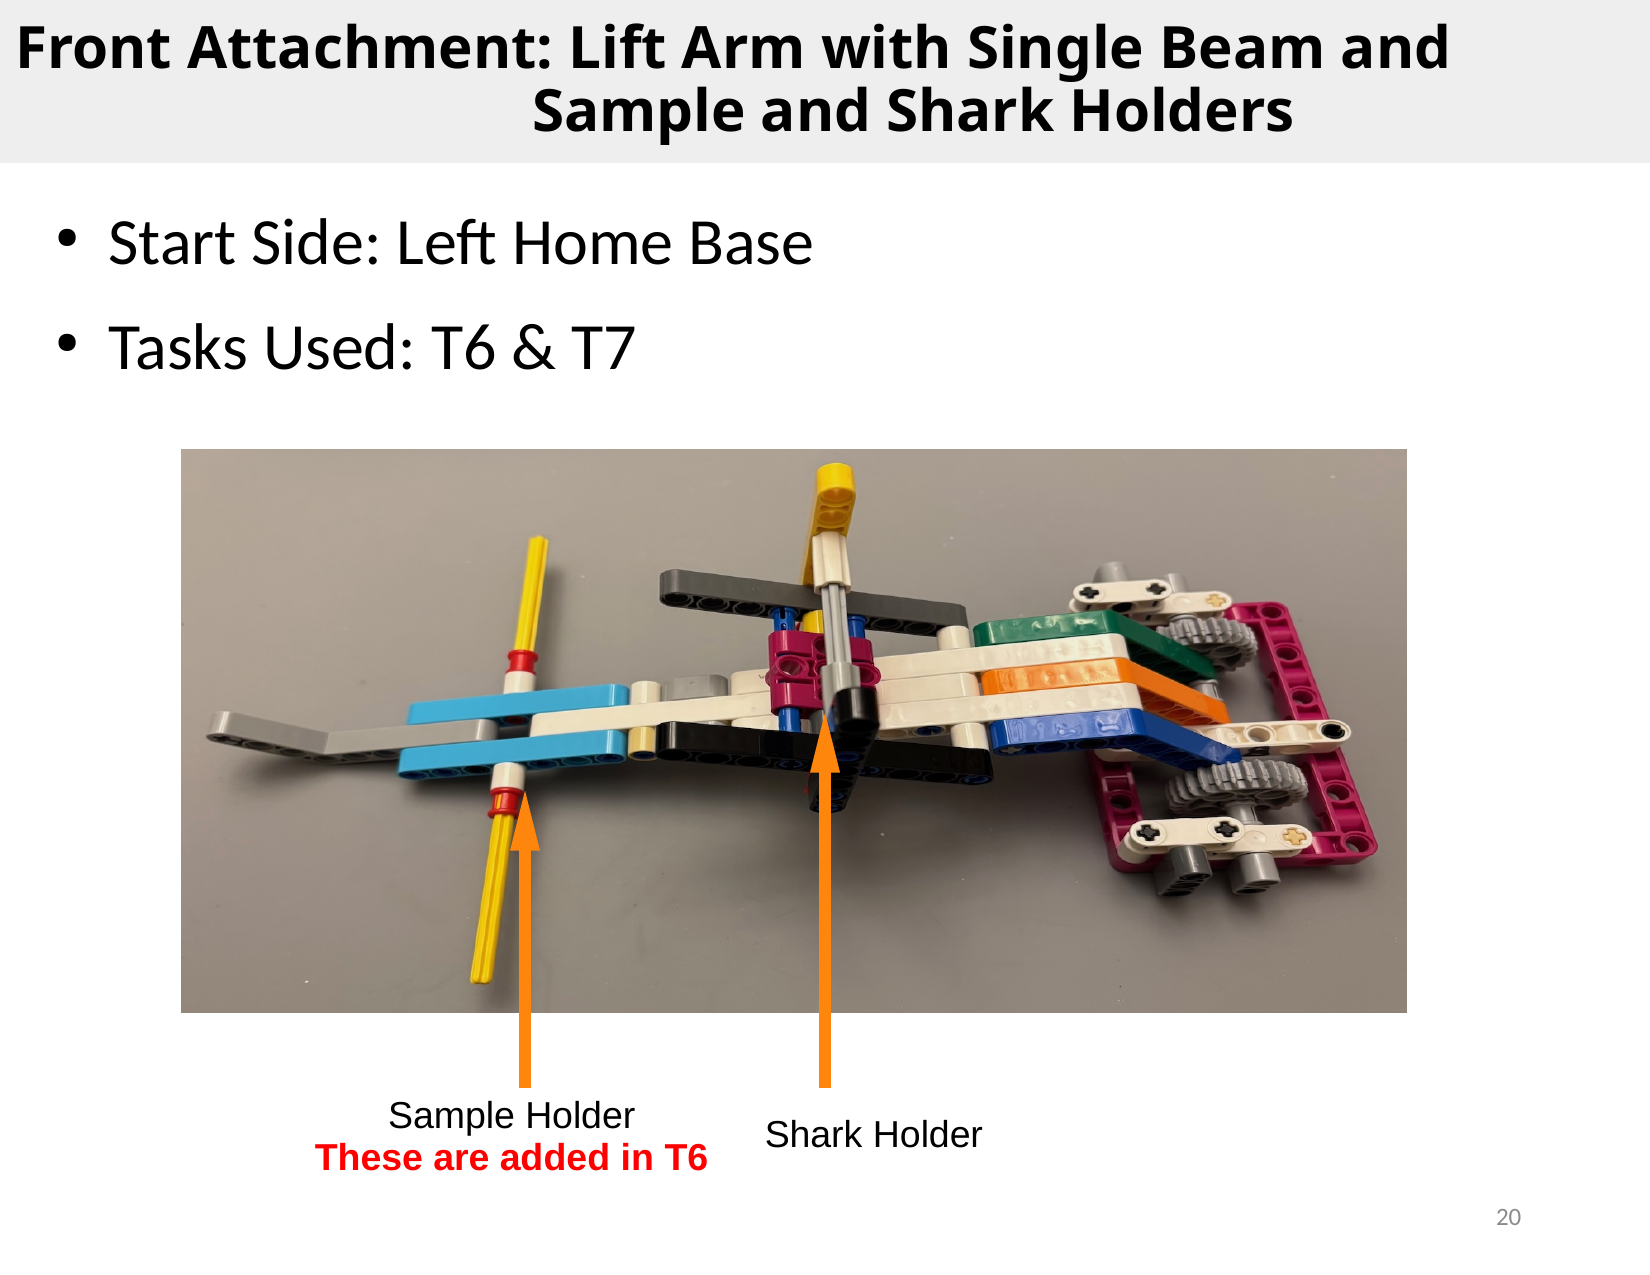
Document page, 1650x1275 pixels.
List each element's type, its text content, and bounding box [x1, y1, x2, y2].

picture [181, 449, 1407, 1013]
list Start Side: Left Home Base Tasks Used: T6 & T7 [37, 207, 1595, 488]
text_box Sample Holder These are added in T6 [300, 1087, 751, 1201]
title Front Attachment: Lift Arm with Single Beam and Sample and Shark Holders [0, 0, 1650, 163]
text_box Shark Holder [751, 1105, 999, 1163]
